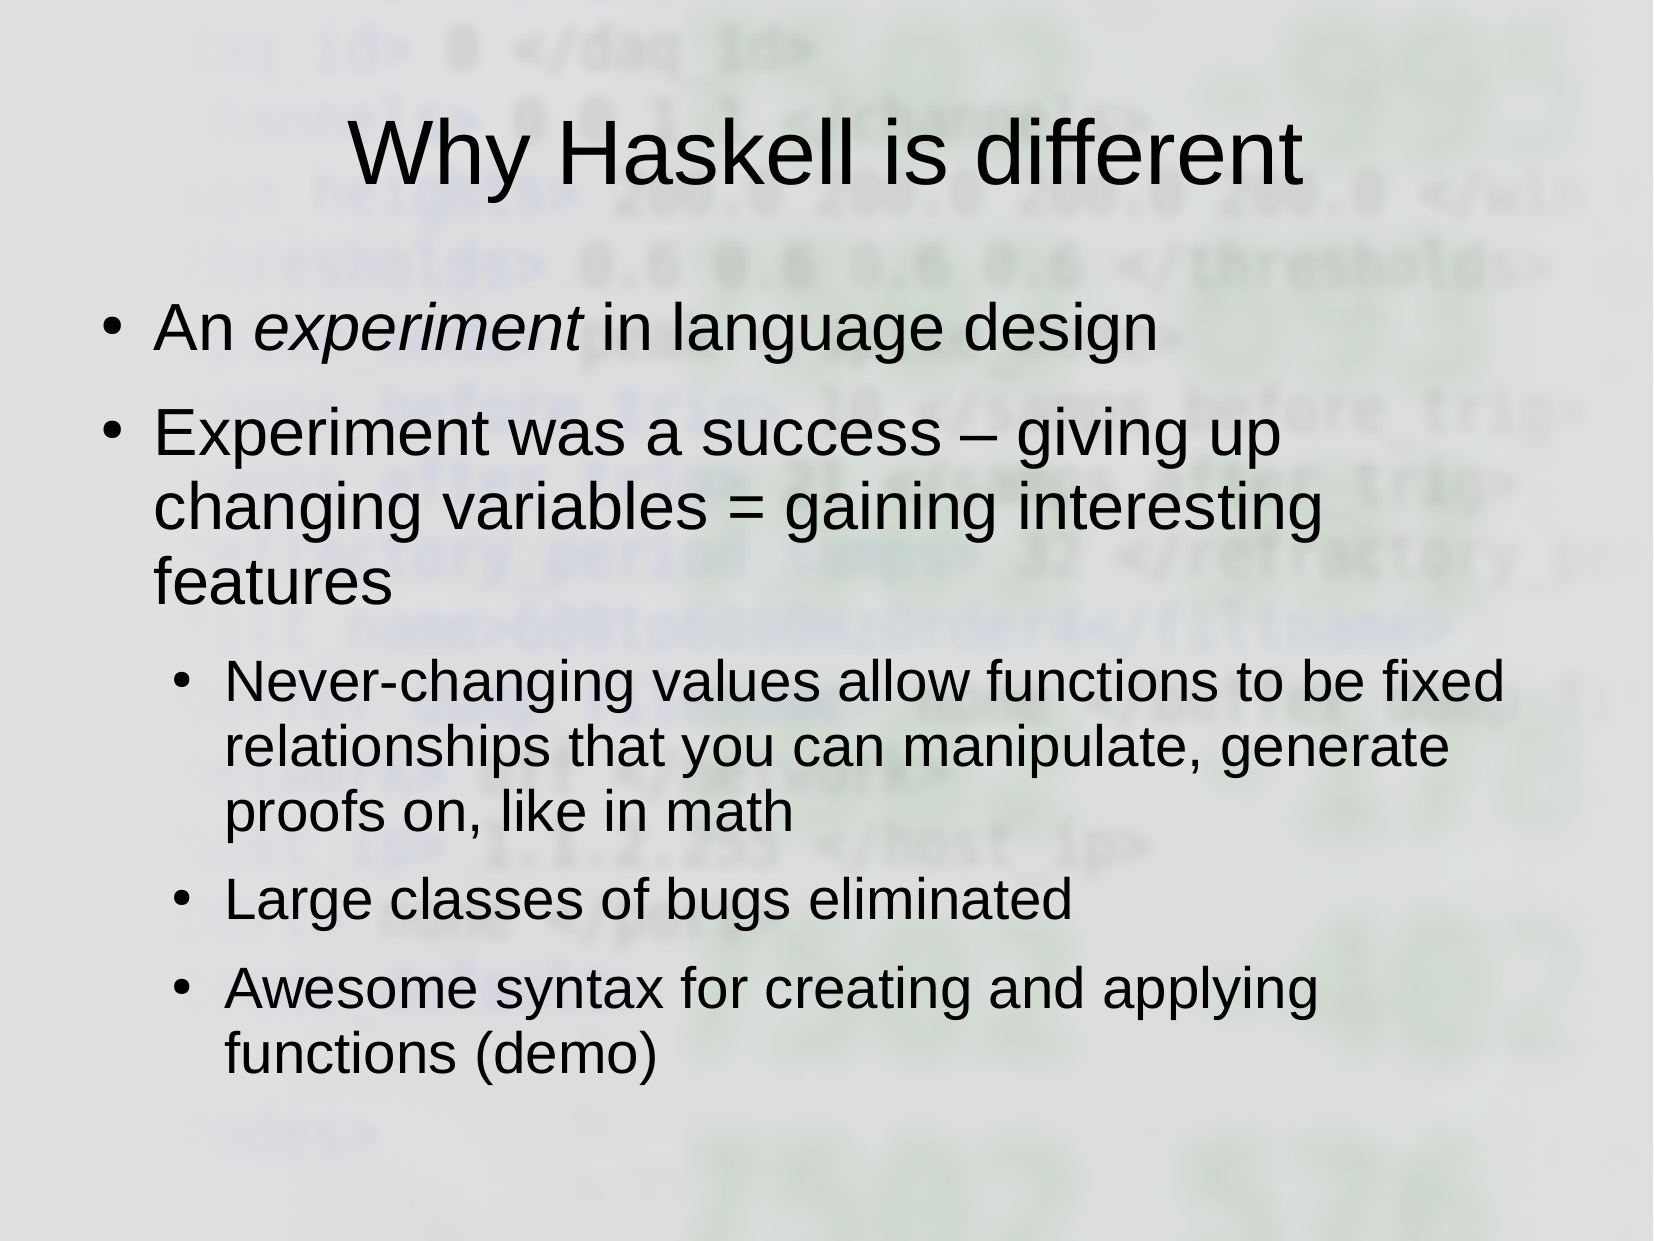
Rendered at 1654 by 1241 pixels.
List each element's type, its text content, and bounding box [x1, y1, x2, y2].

title Why Haskell is different [82, 49, 1571, 257]
list An experiment in language design Experiment was a success – giving up changing variables = gaining interesting features Never-changing values allow functions to be fixed relationships that you can manipulate, generate proofs on, like in math Large classes of bugs eliminated Awesome syntax for creating and applying functions (demo) [82, 290, 1571, 1109]
picture [0, 0, 1654, 1241]
